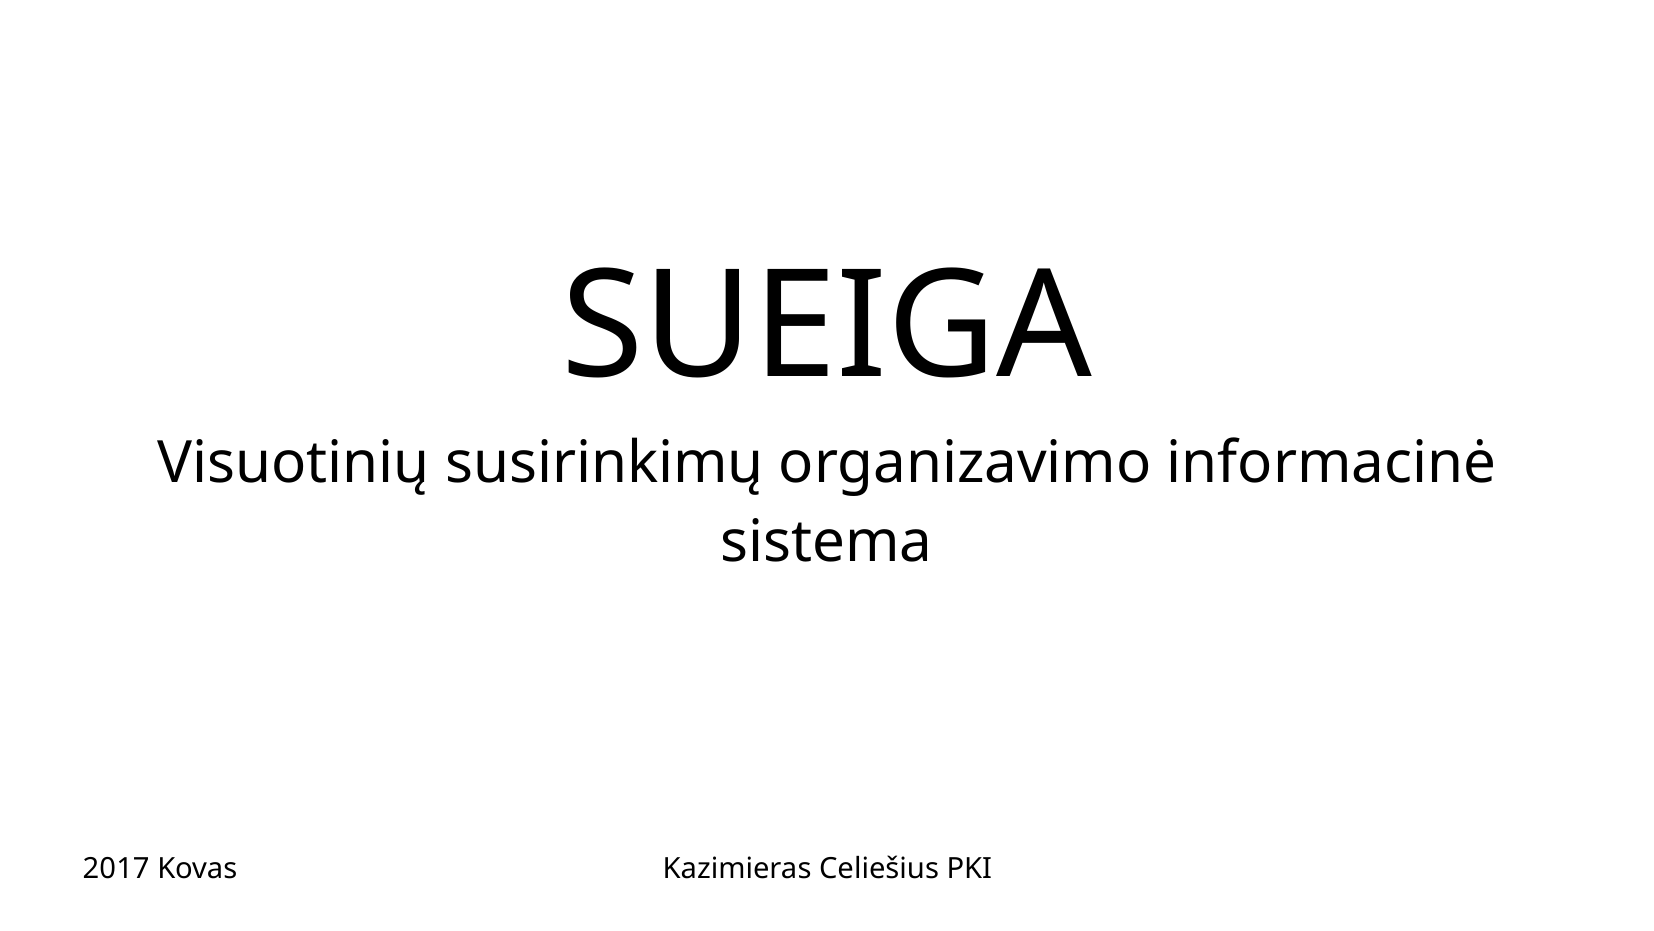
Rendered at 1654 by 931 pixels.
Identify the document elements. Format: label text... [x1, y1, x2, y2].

subtitle SUEIGA Visuotinių susirinkimų organizavimo informacinė sistema [82, 37, 1571, 758]
